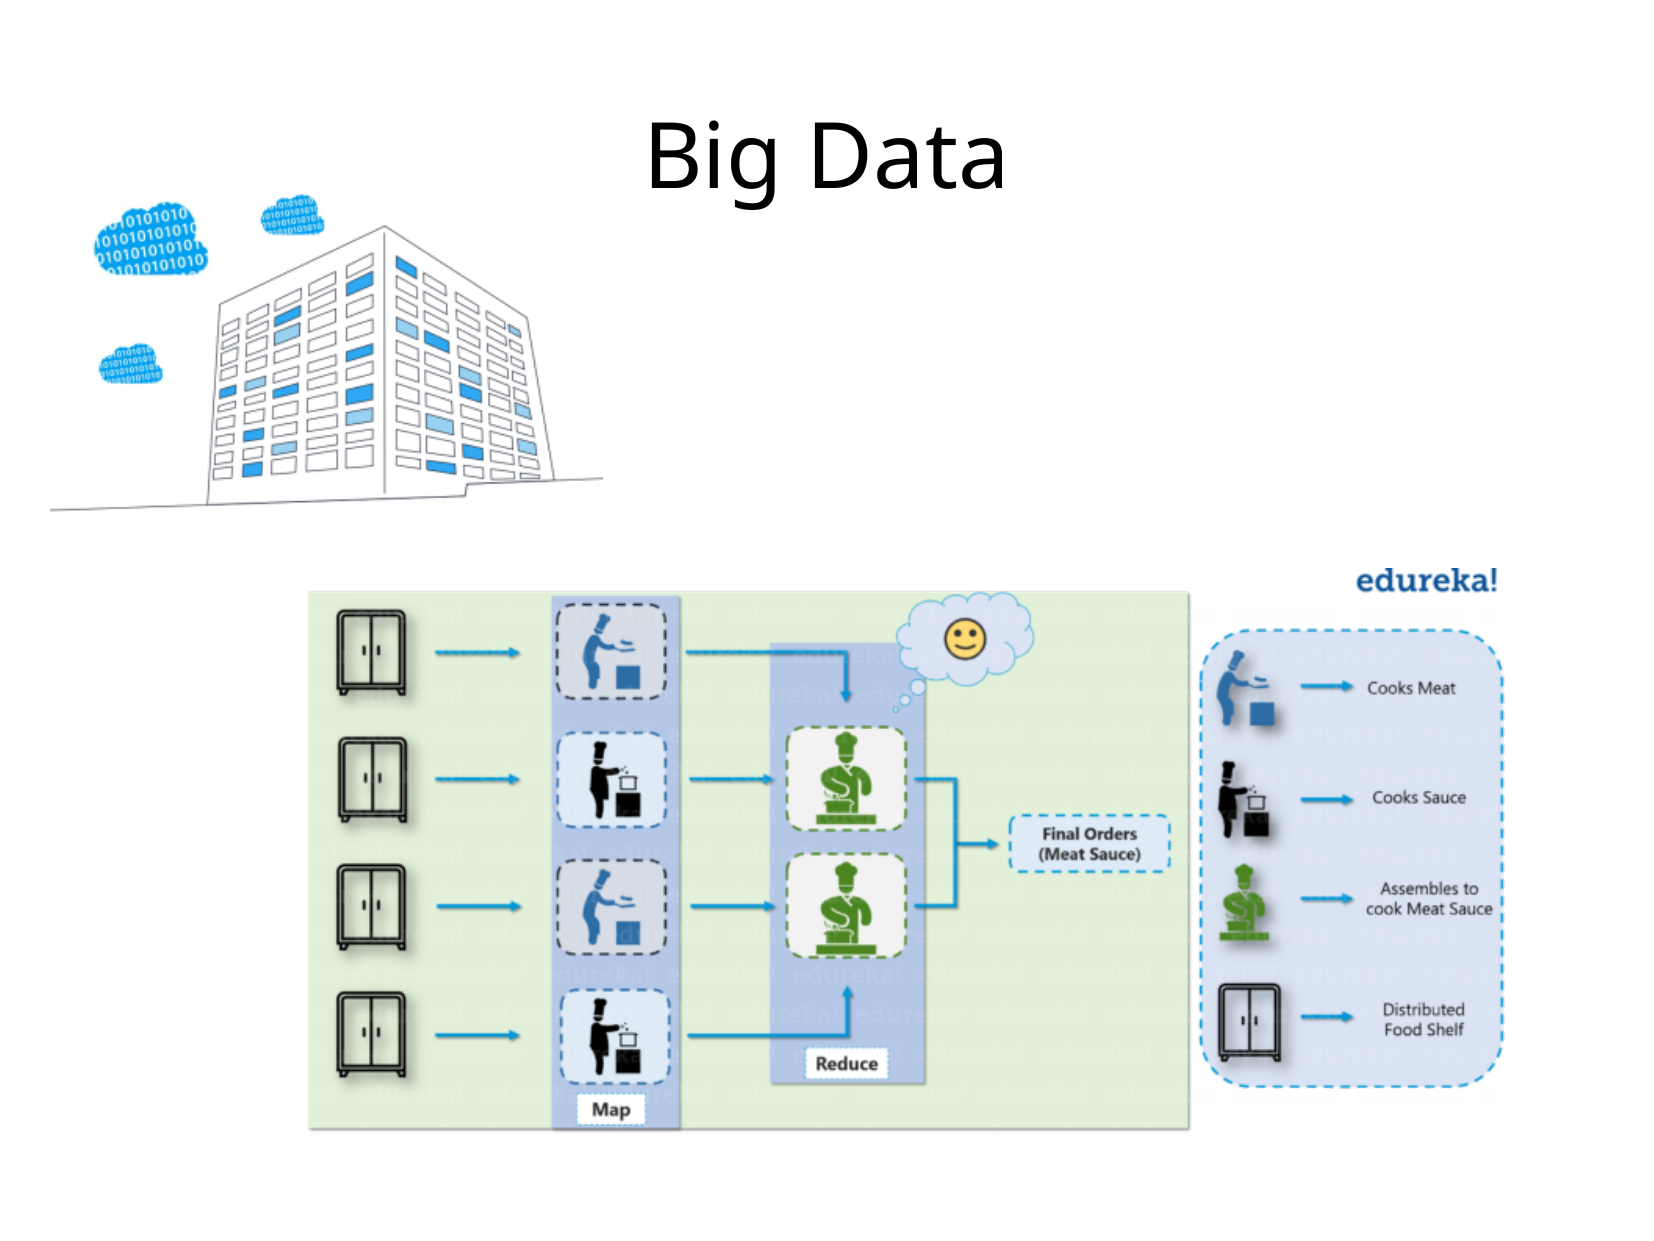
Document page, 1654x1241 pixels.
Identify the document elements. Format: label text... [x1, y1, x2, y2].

title Big Data [82, 49, 1571, 257]
picture [307, 568, 1508, 1134]
picture [50, 165, 603, 520]
